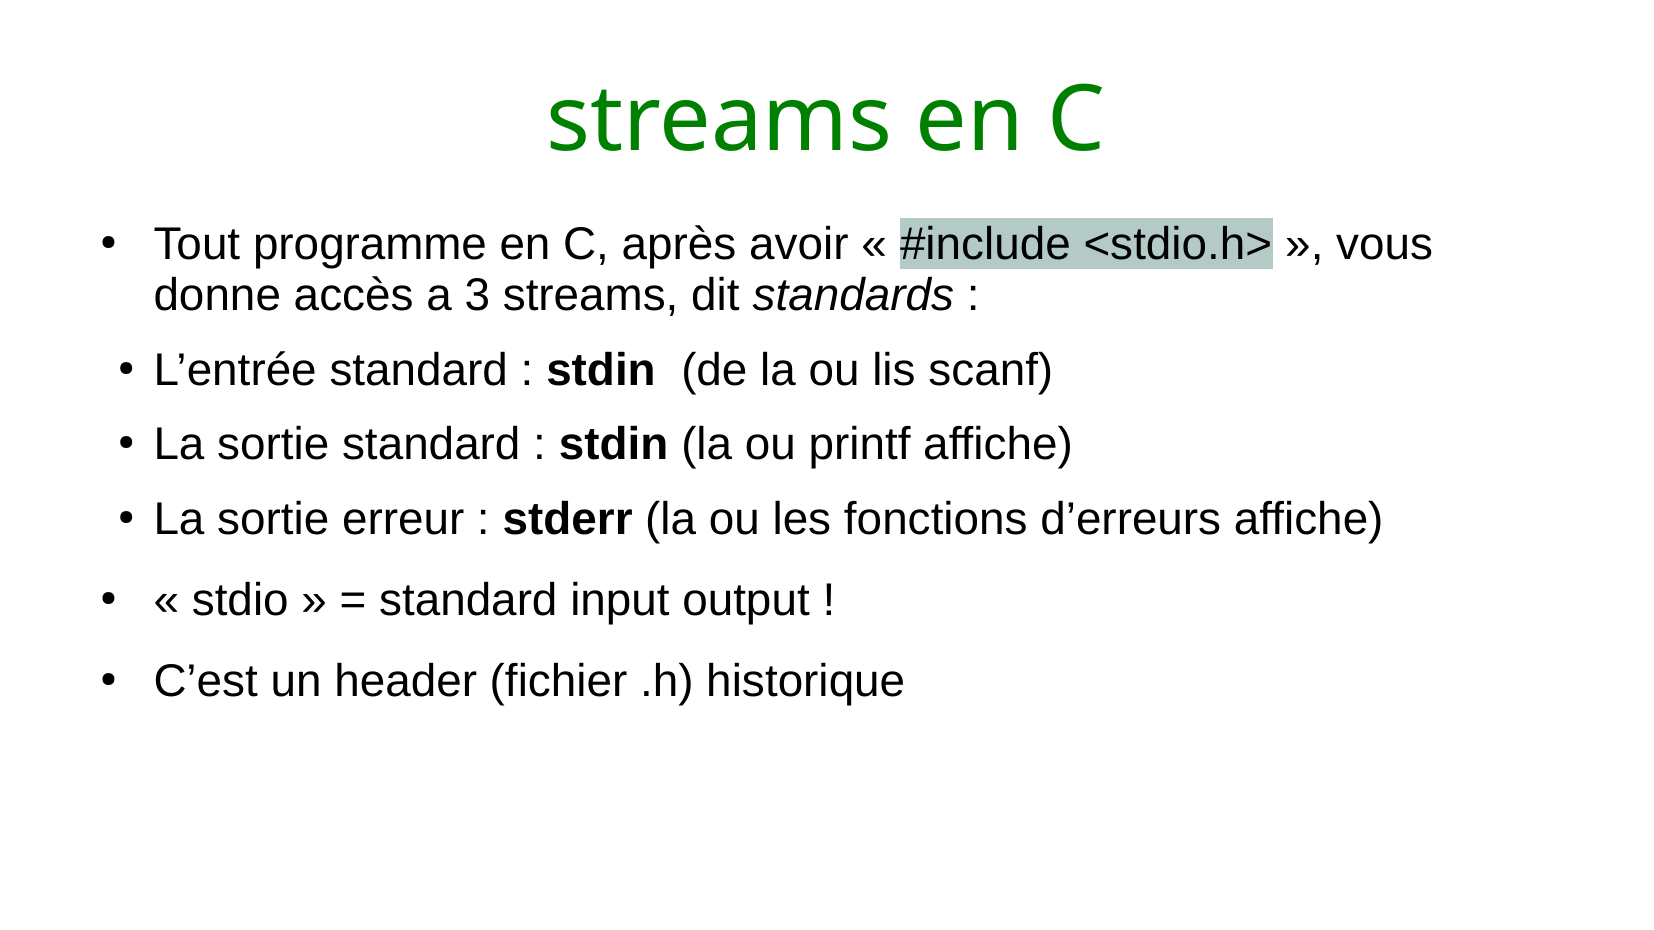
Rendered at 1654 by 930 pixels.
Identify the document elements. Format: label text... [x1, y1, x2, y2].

list Tout programme en C, après avoir « #include <stdio.h> », vous donne accès a 3 streams, dit standards : L’entrée standard : stdin (de la ou lis scanf) La sortie standard : stdin (la ou printf affiche) La sortie erreur : stderr (la ou les fonctions d’erreurs affiche) « stdio » = standard input output ! C’est un header (fichier .h) historique [82, 217, 1571, 757]
title streams en C [82, 37, 1571, 193]
